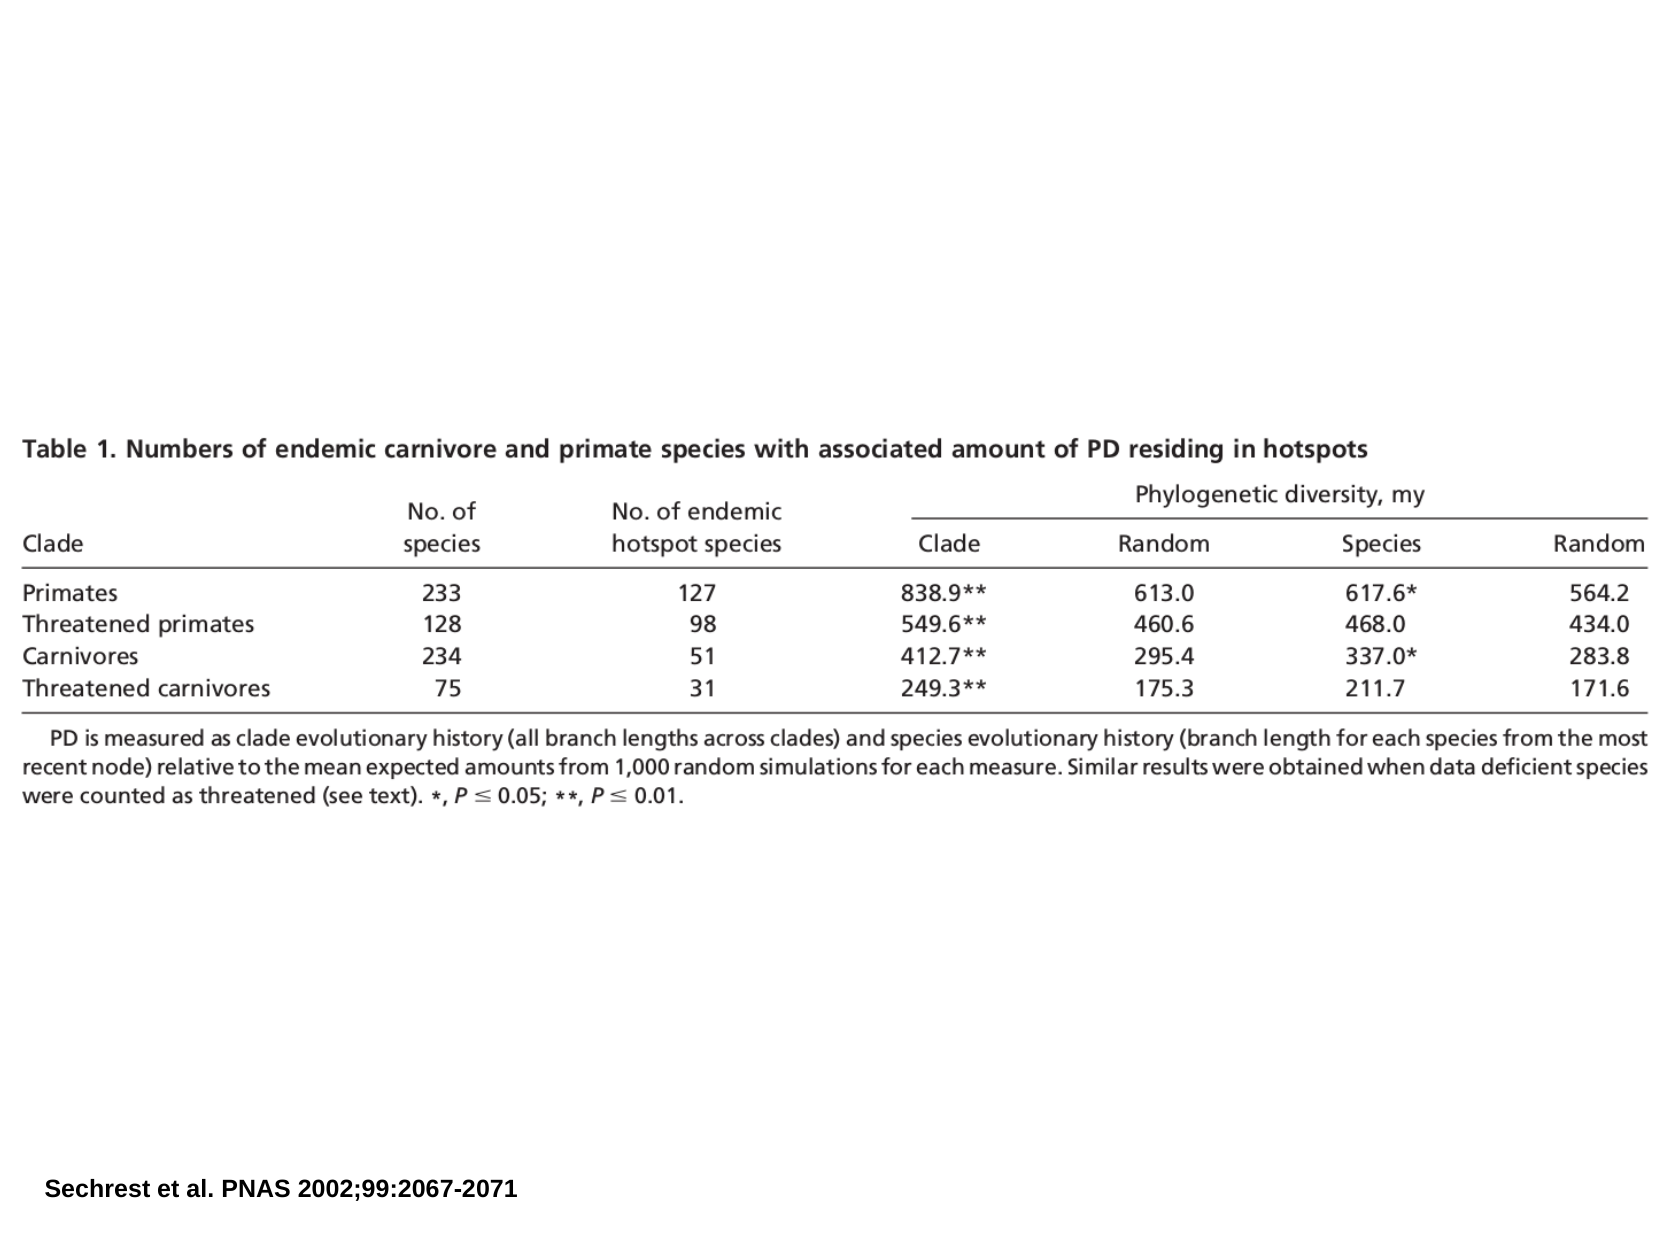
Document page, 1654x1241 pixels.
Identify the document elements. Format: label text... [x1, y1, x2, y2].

text_box Sechrest et al. PNAS 2002;99:2067-2071 [44, 1174, 754, 1204]
picture [4, 430, 1654, 818]
